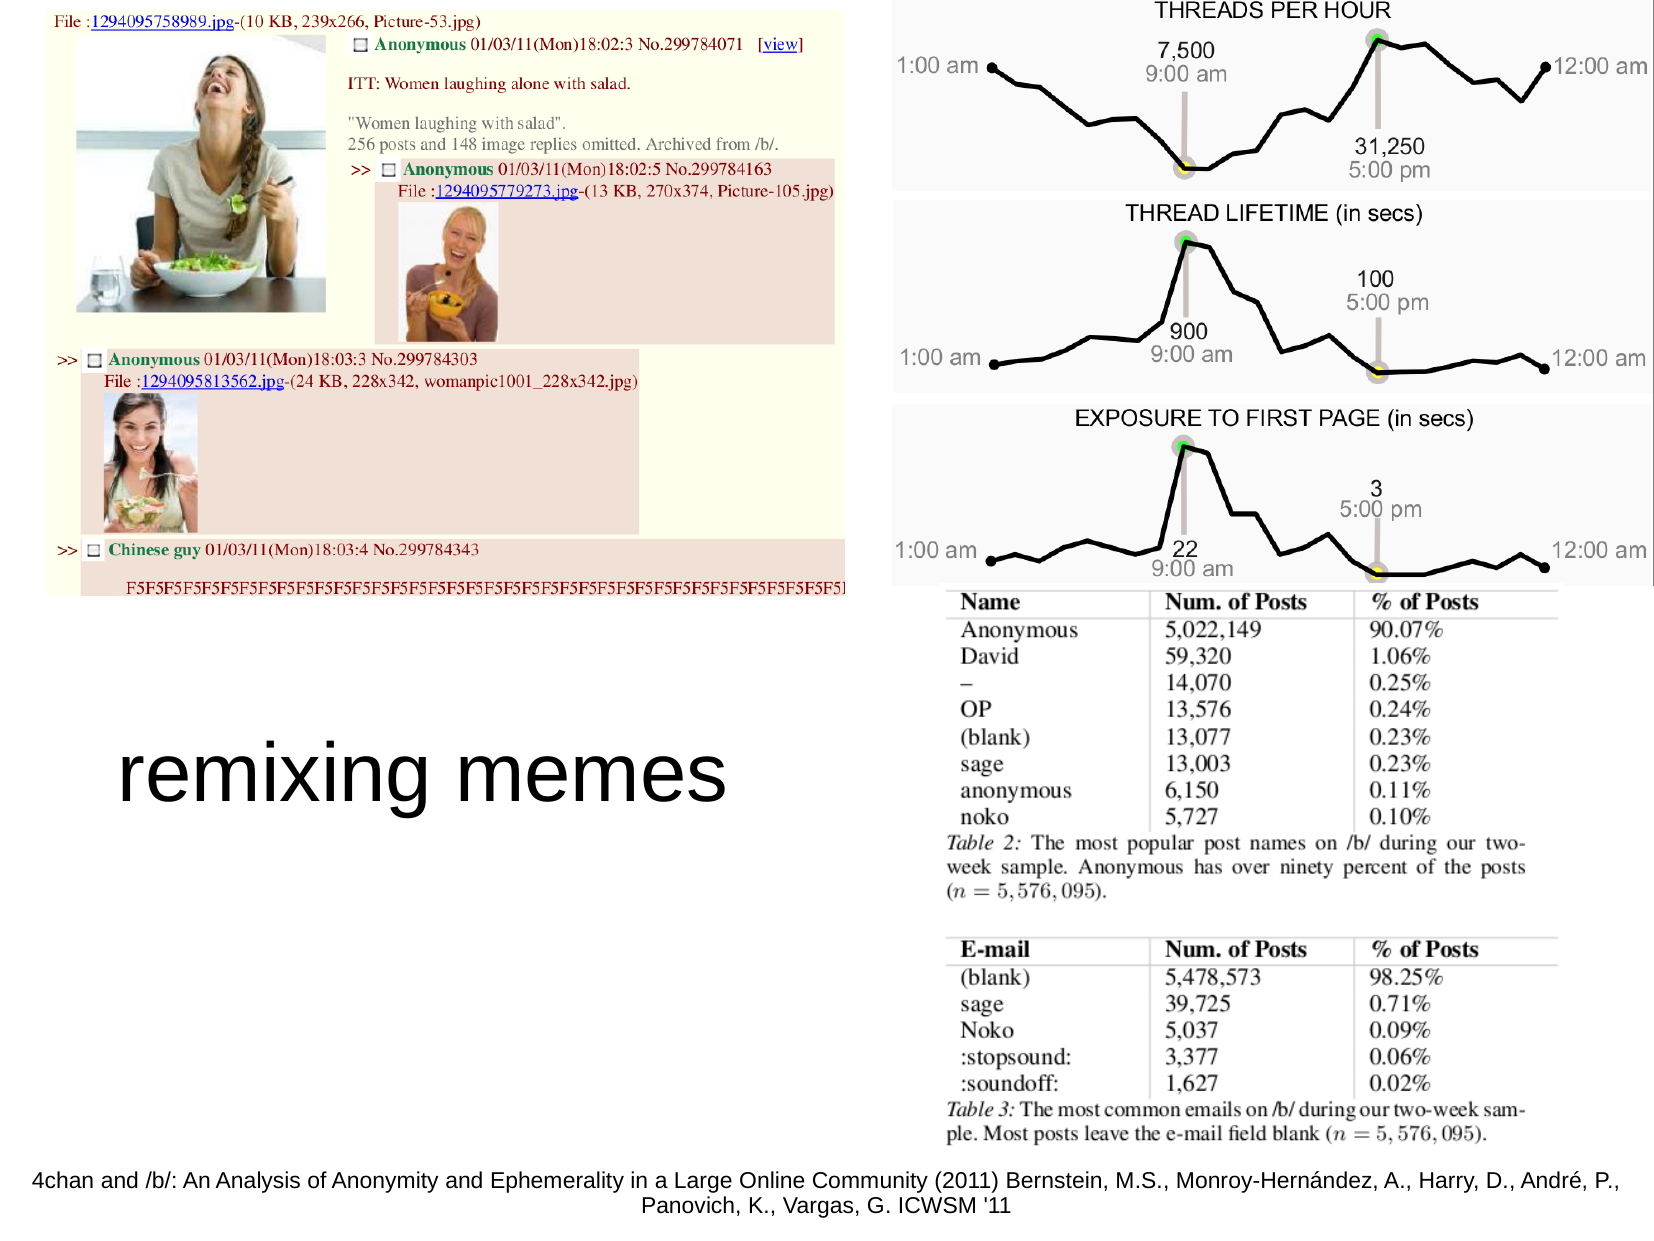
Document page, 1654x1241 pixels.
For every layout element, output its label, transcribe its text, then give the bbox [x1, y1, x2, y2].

text_box remixing memes [103, 719, 797, 828]
text_box 4chan and /b/: An Analysis of Anonymity and Ephemerality in a Large Online Community (2011) Bernstein, M.S., Monroy-Hernández, A., Harry, D., André, P., Panovich, K., Vargas, G. ICWSM '11 [0, 1160, 1654, 1227]
picture [47, 10, 845, 596]
picture [892, 0, 1654, 1158]
